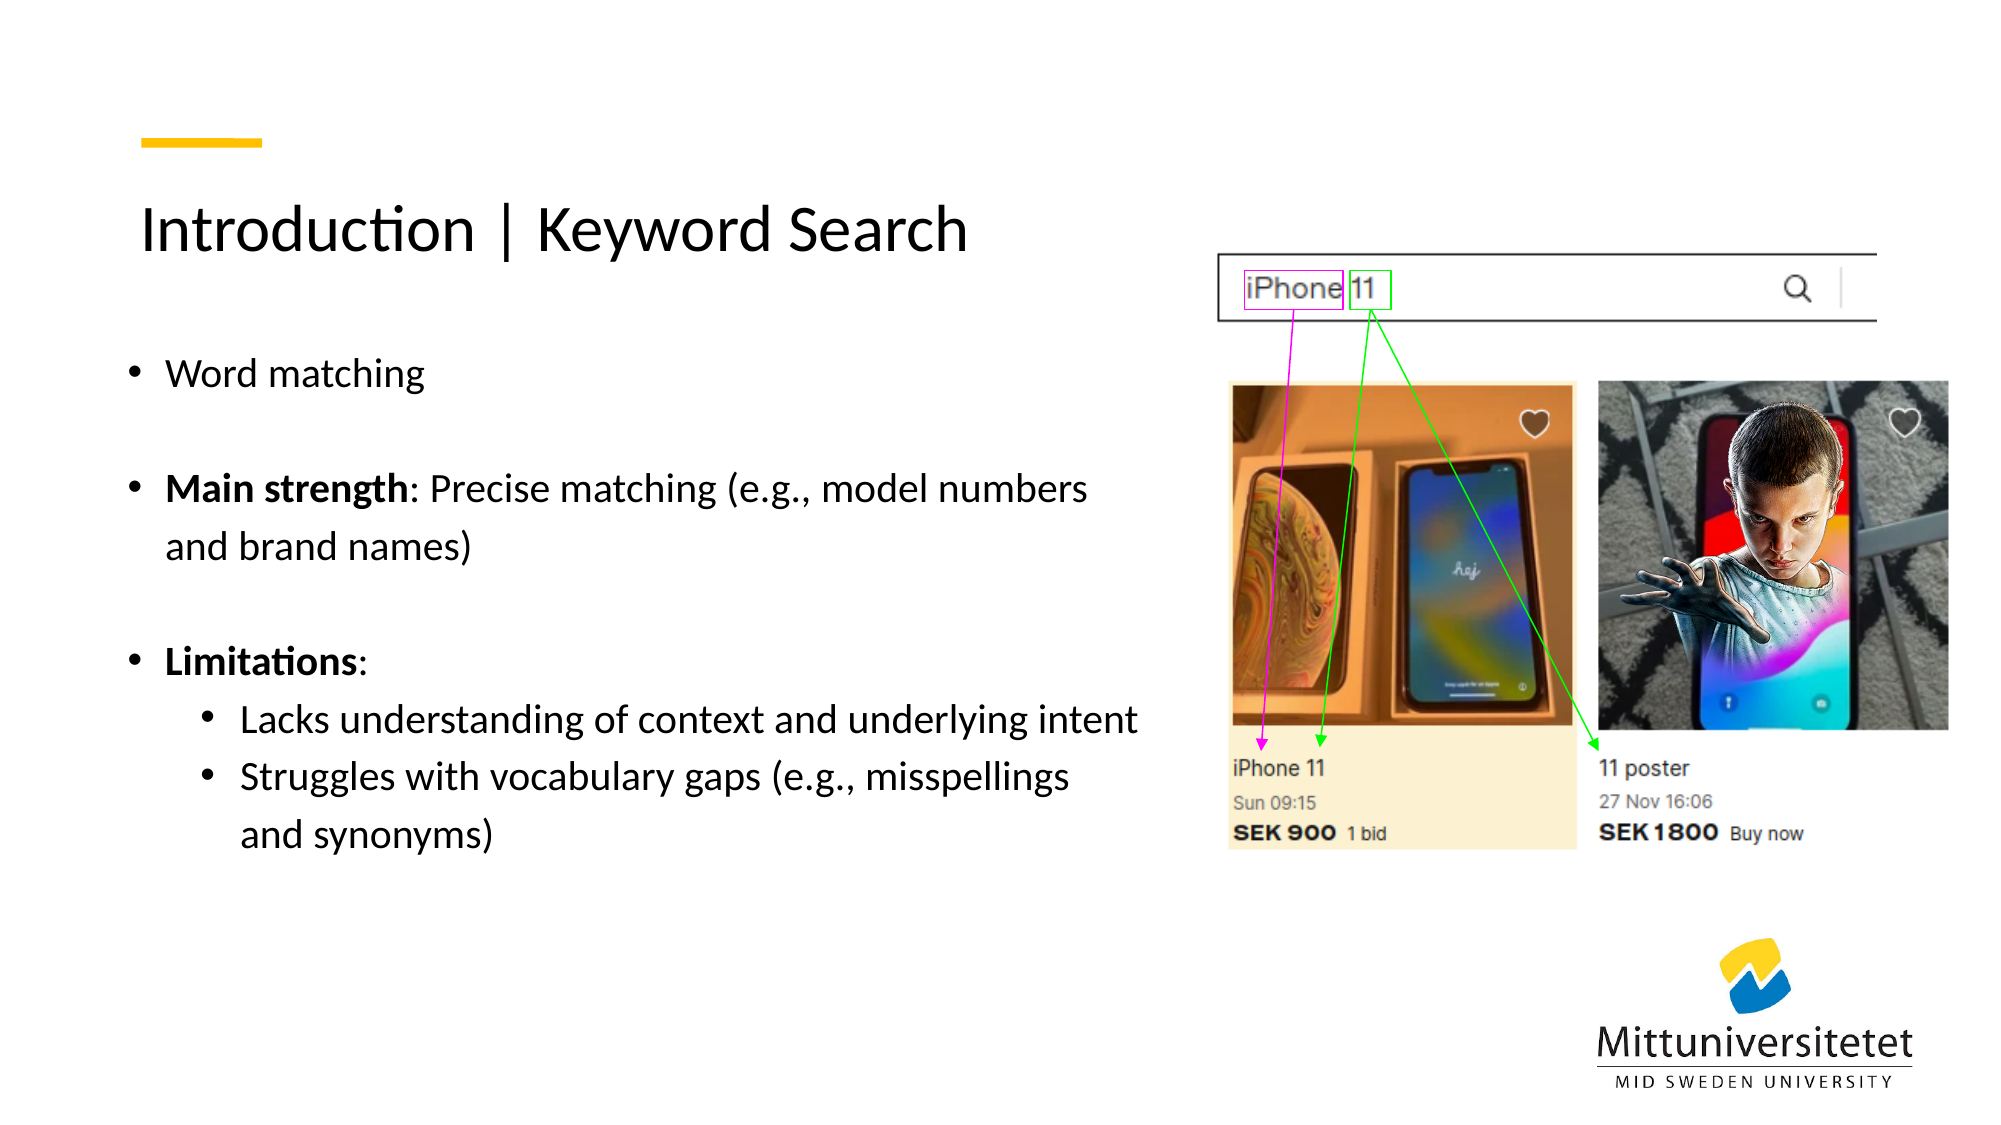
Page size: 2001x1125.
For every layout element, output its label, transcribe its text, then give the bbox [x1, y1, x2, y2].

title Introduction | Keyword Search [124, 186, 1056, 331]
list Word matching Main strength: Precise matching (e.g., model numbers and brand names) Limitations: Lacks understanding of context and underlying intent Struggles with vocabulary gaps (e.g., misspellings and synonyms) [112, 331, 1158, 922]
picture [1351, 271, 1390, 309]
picture [1245, 271, 1342, 309]
picture [1369, 314, 1382, 334]
picture [1191, 246, 1877, 334]
picture [1597, 938, 1913, 1088]
picture [1224, 375, 1961, 862]
